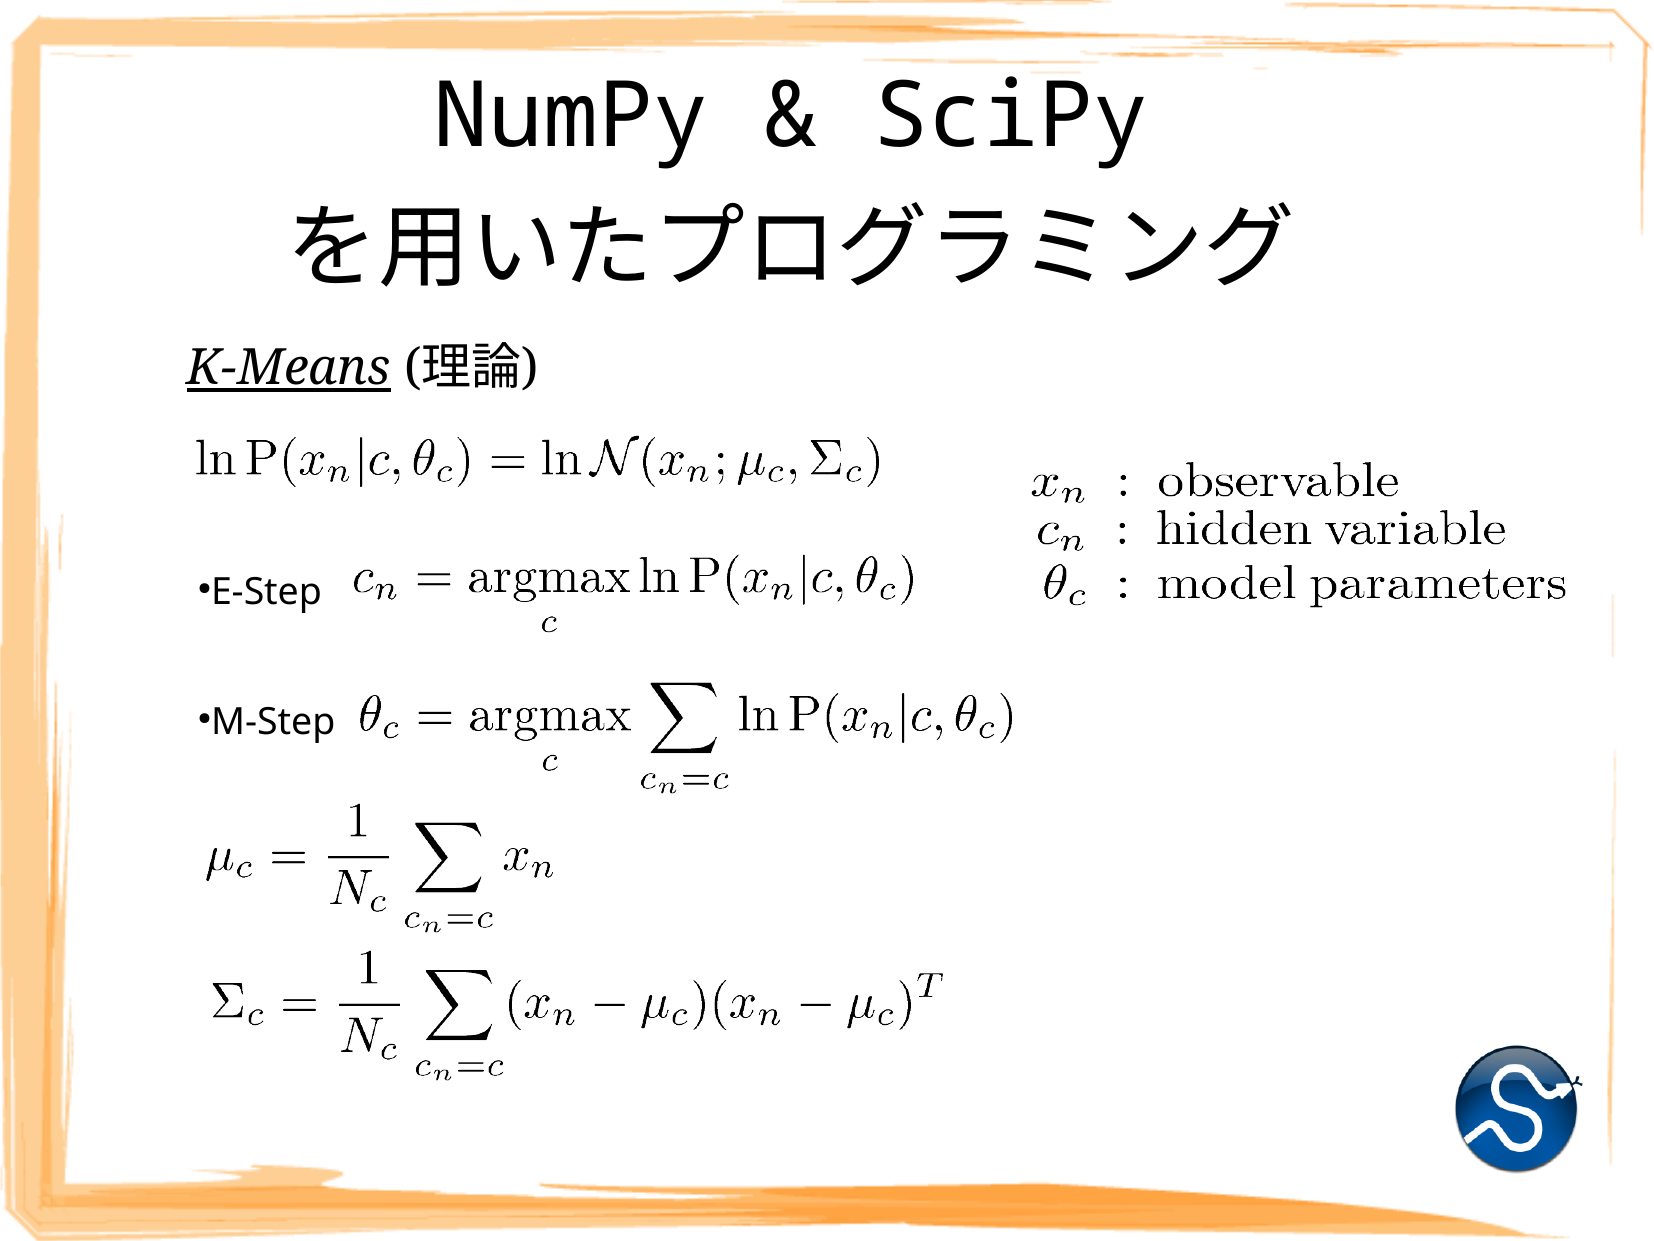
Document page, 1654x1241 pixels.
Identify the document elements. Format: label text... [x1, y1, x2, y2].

title NumPy & SciPy を用いたプログラミング [47, 70, 1536, 284]
text_box M-Step [183, 686, 353, 742]
text_box K-Means (理論) [171, 318, 531, 394]
picture [0, 0, 1654, 1241]
text_box E-Step [183, 556, 348, 612]
